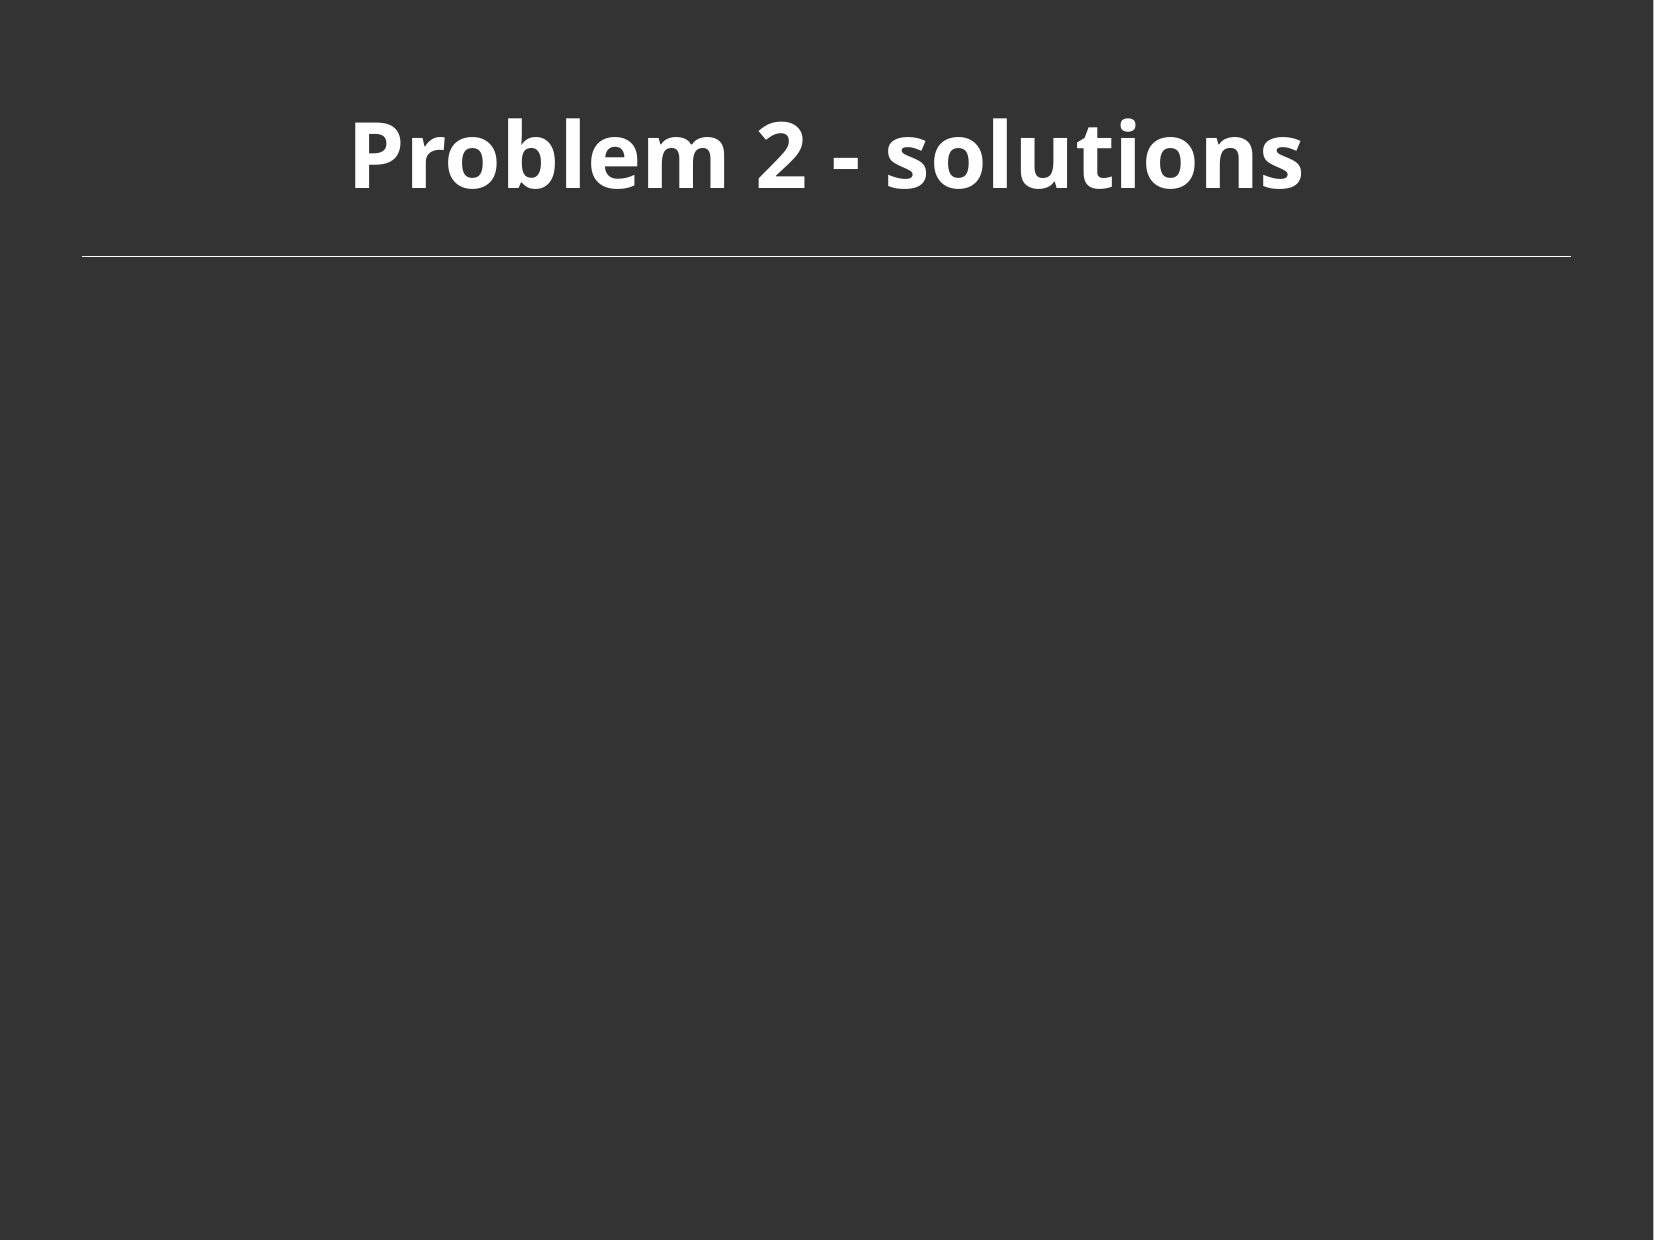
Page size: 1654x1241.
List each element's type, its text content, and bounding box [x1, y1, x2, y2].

title Problem 2 - solutions [82, 49, 1571, 257]
